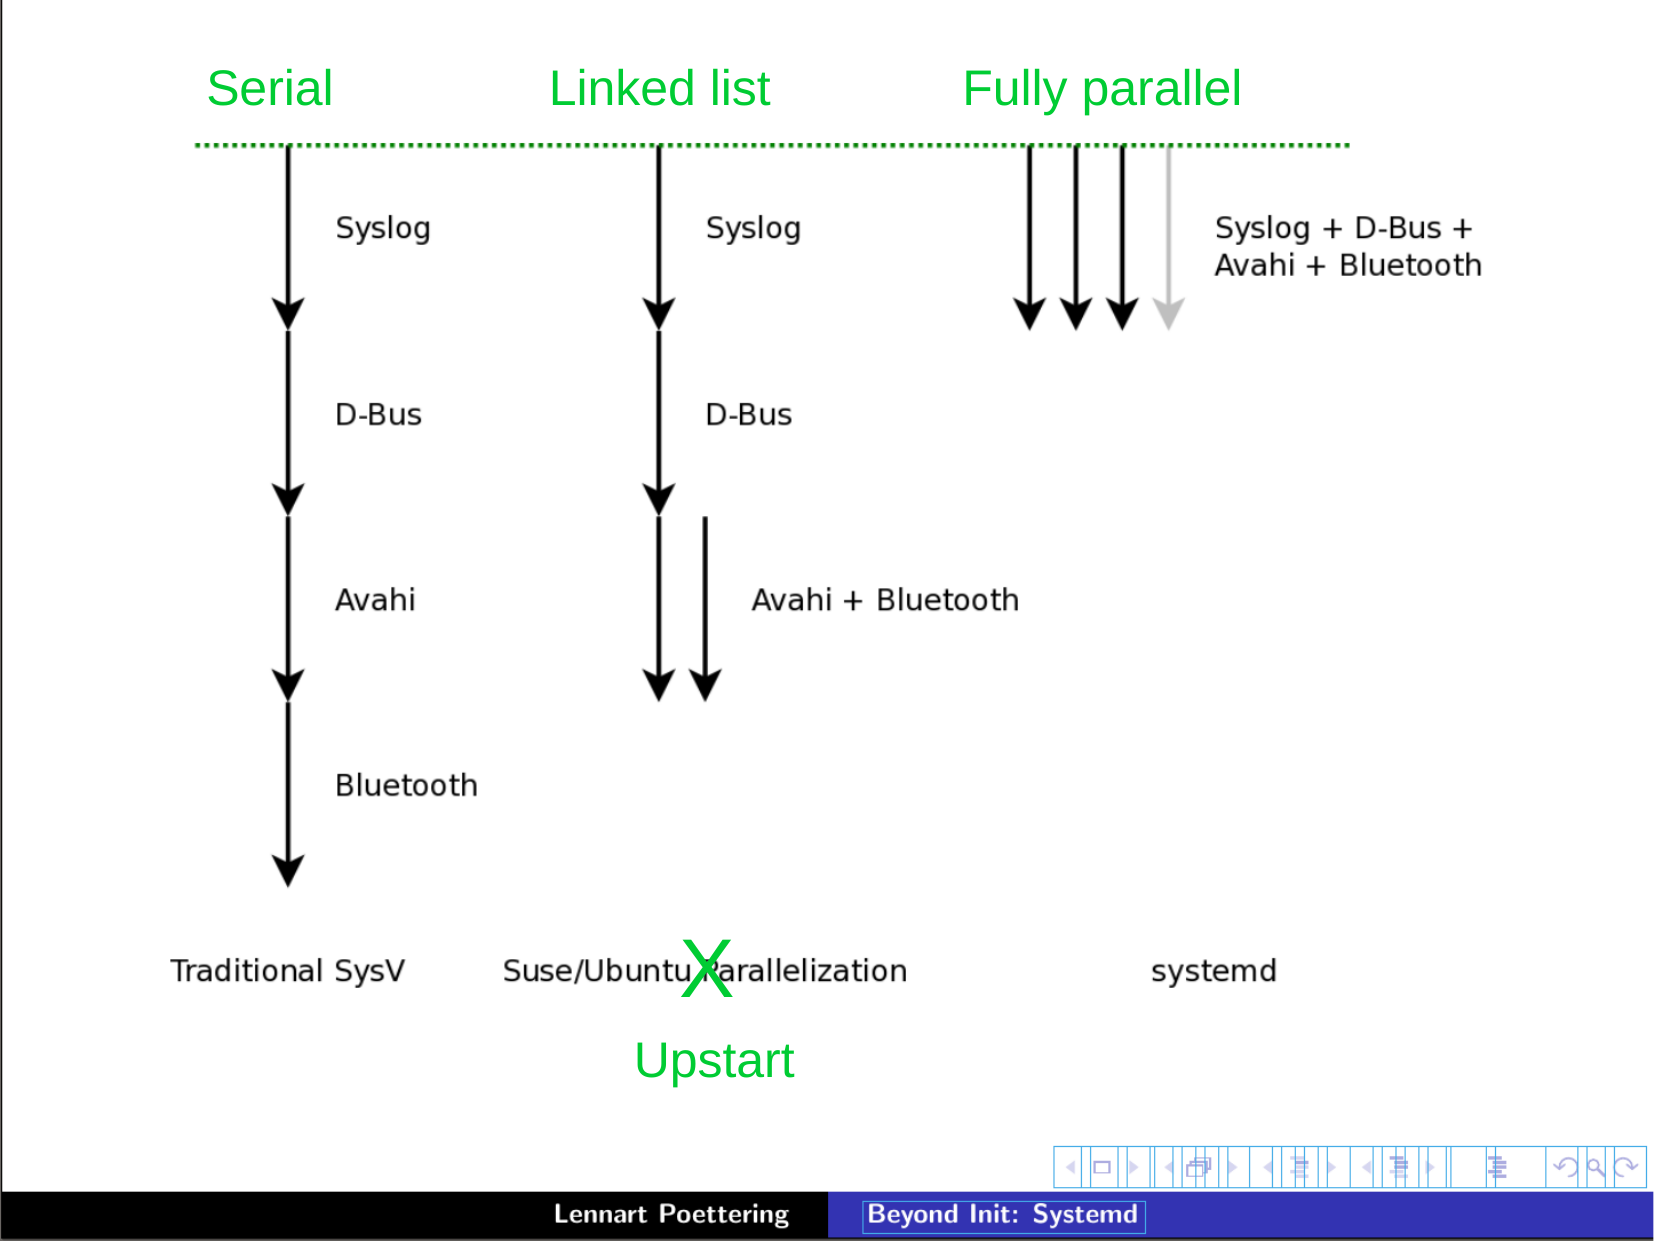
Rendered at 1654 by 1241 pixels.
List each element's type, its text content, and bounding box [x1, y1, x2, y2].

text_box Fully parallel [947, 52, 1258, 124]
text_box X [664, 915, 751, 1023]
text_box Upstart [619, 1024, 811, 1096]
text_box Linked list [534, 52, 786, 124]
picture [0, 0, 1654, 1241]
text_box Serial [191, 52, 349, 124]
